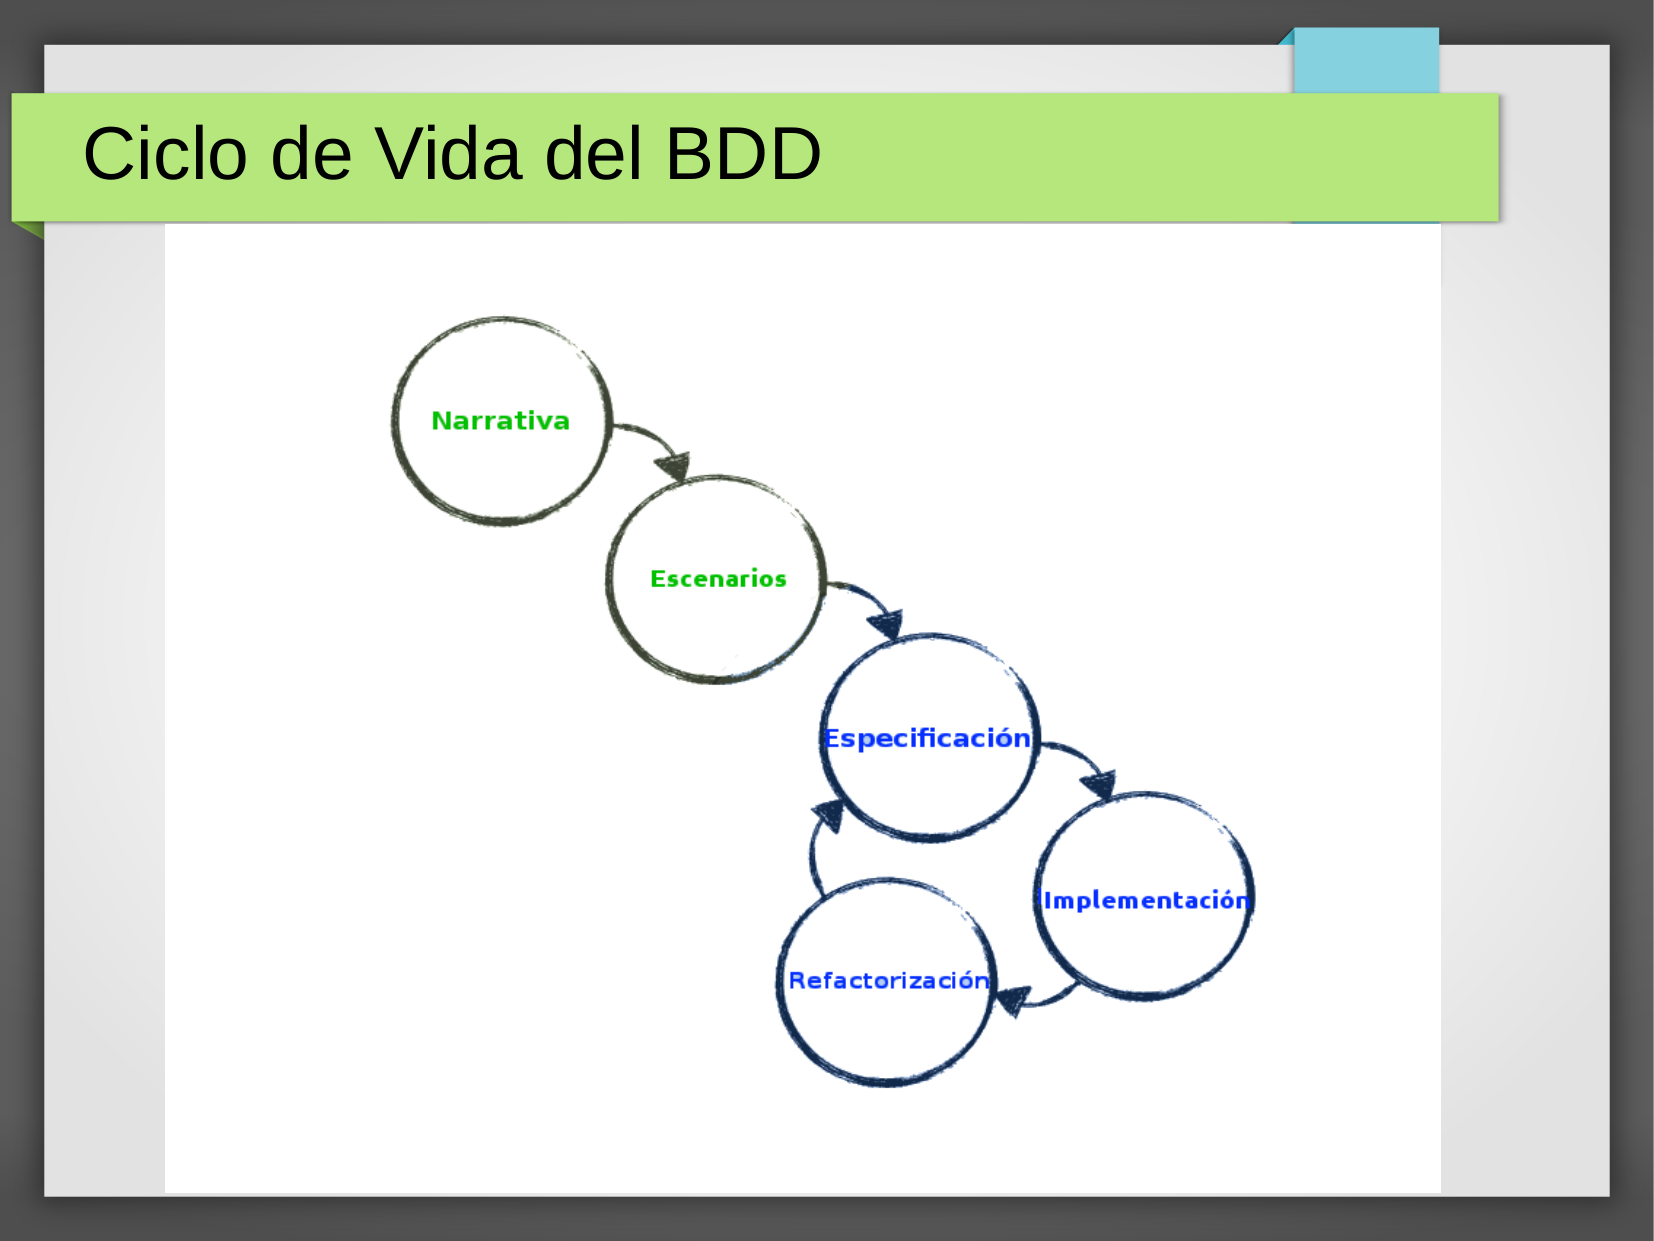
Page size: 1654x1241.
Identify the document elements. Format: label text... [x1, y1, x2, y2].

picture [0, 0, 1654, 1241]
title Ciclo de Vida del BDD [82, 94, 1264, 213]
